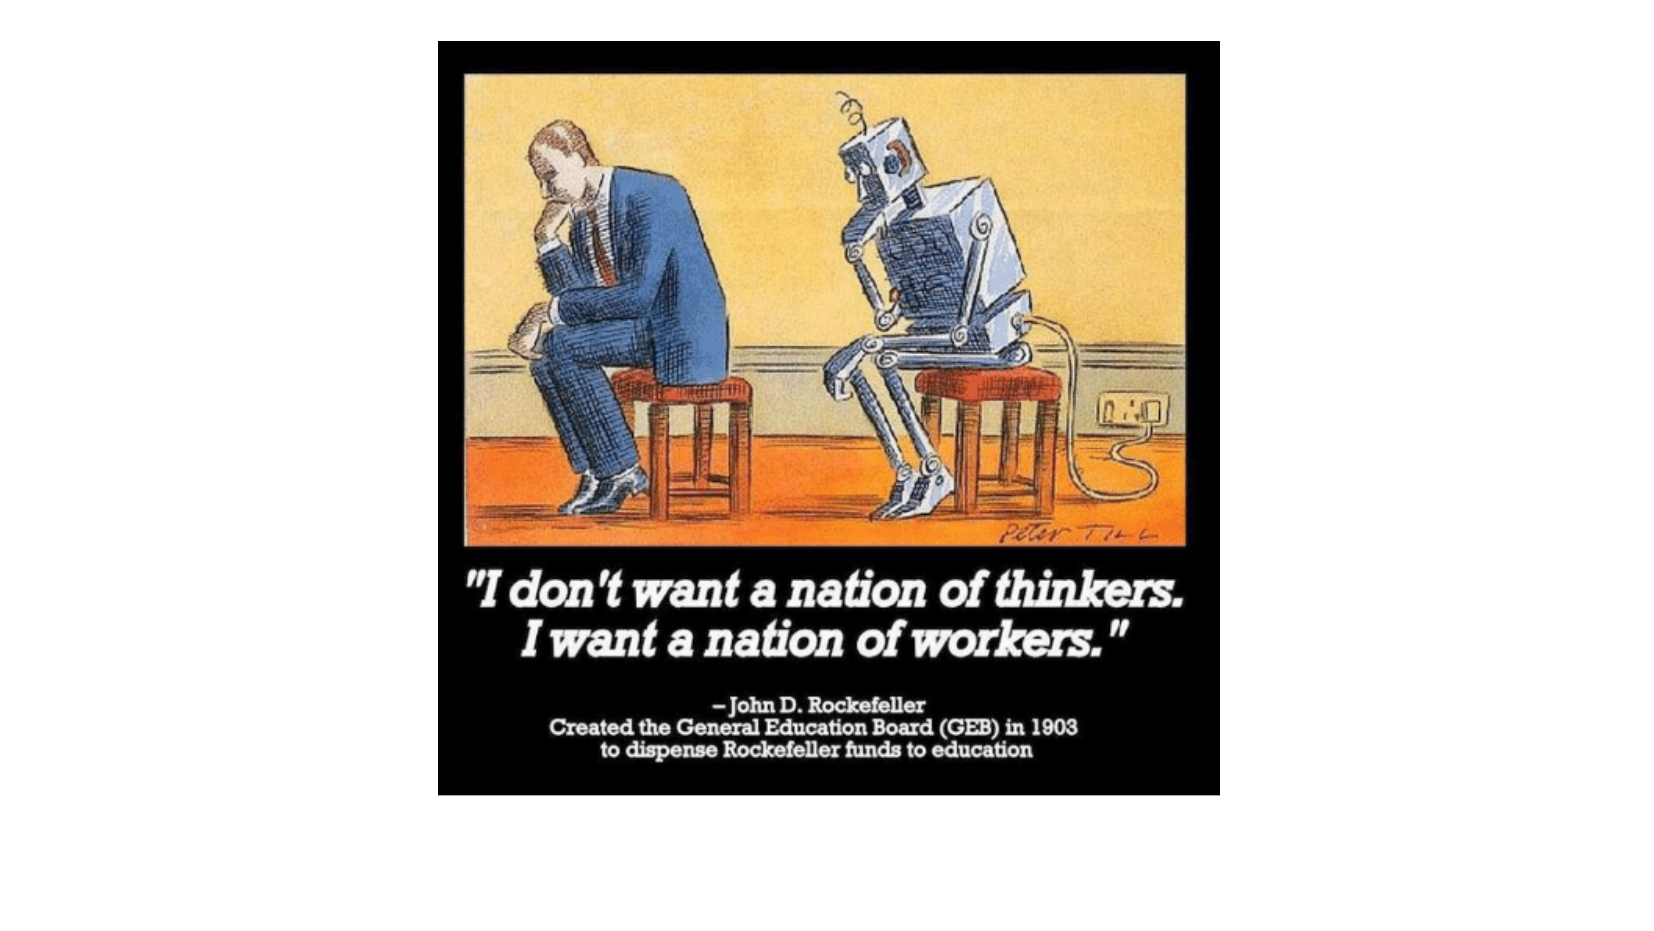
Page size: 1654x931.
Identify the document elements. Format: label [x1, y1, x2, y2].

picture [438, 41, 1220, 830]
